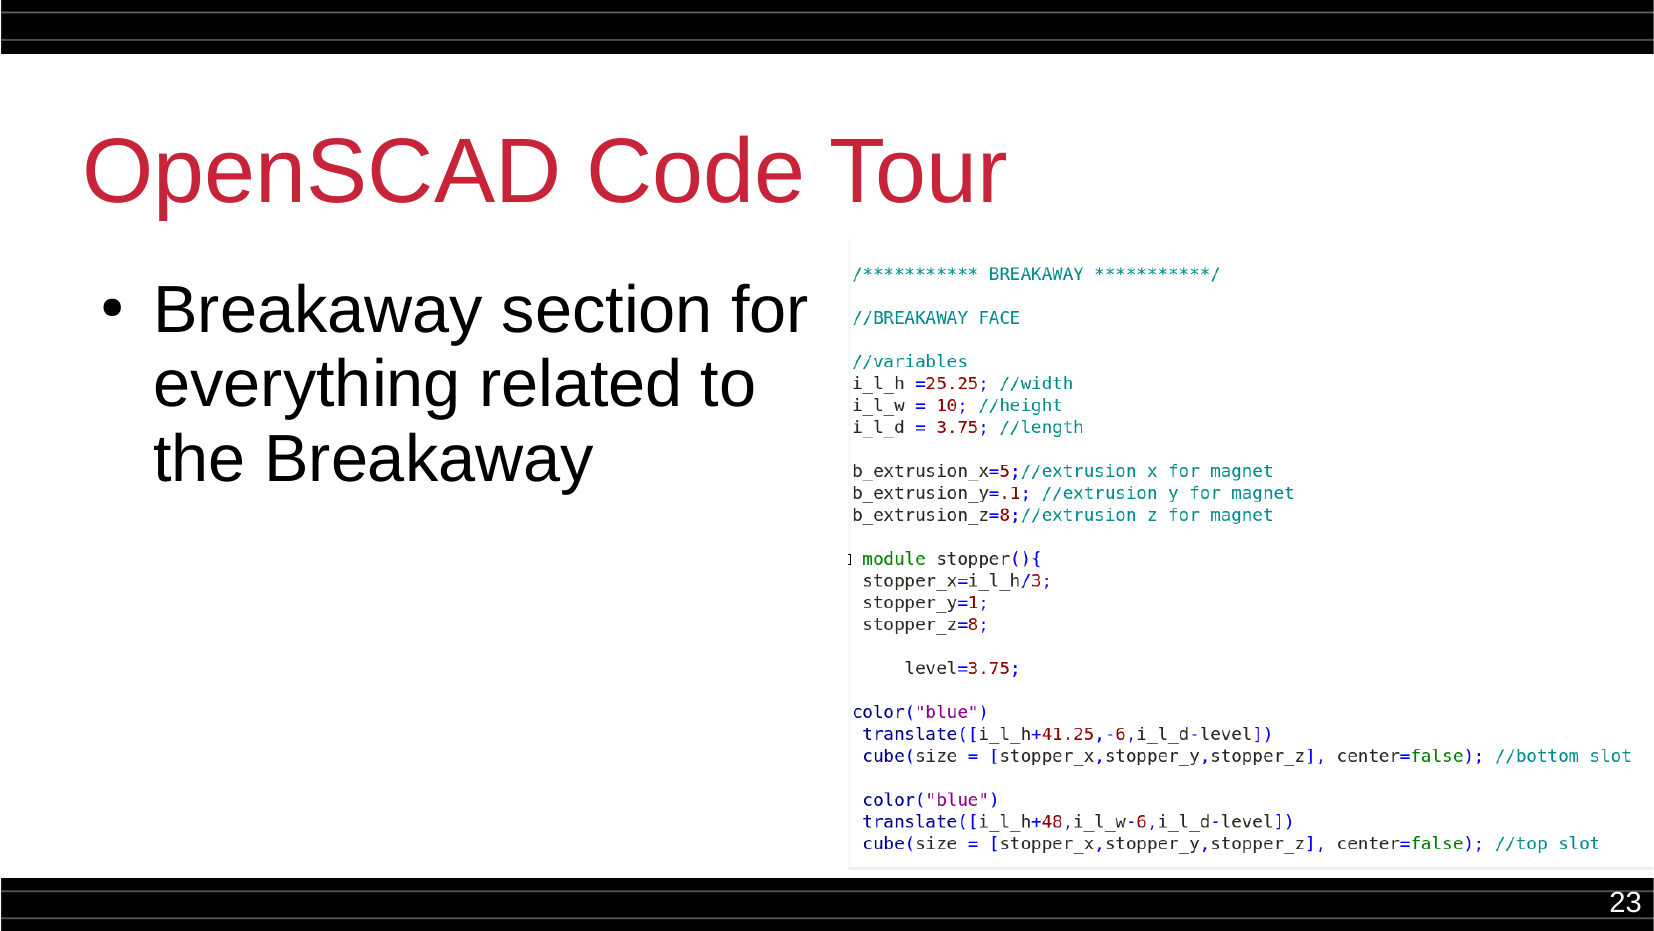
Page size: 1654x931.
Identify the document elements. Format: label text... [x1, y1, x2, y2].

list Breakaway section for everything related to the Breakaway [82, 271, 826, 758]
title OpenSCAD Code Tour [82, 92, 1571, 249]
picture [1, 0, 1654, 54]
picture [848, 239, 1654, 871]
picture [1, 878, 1654, 931]
